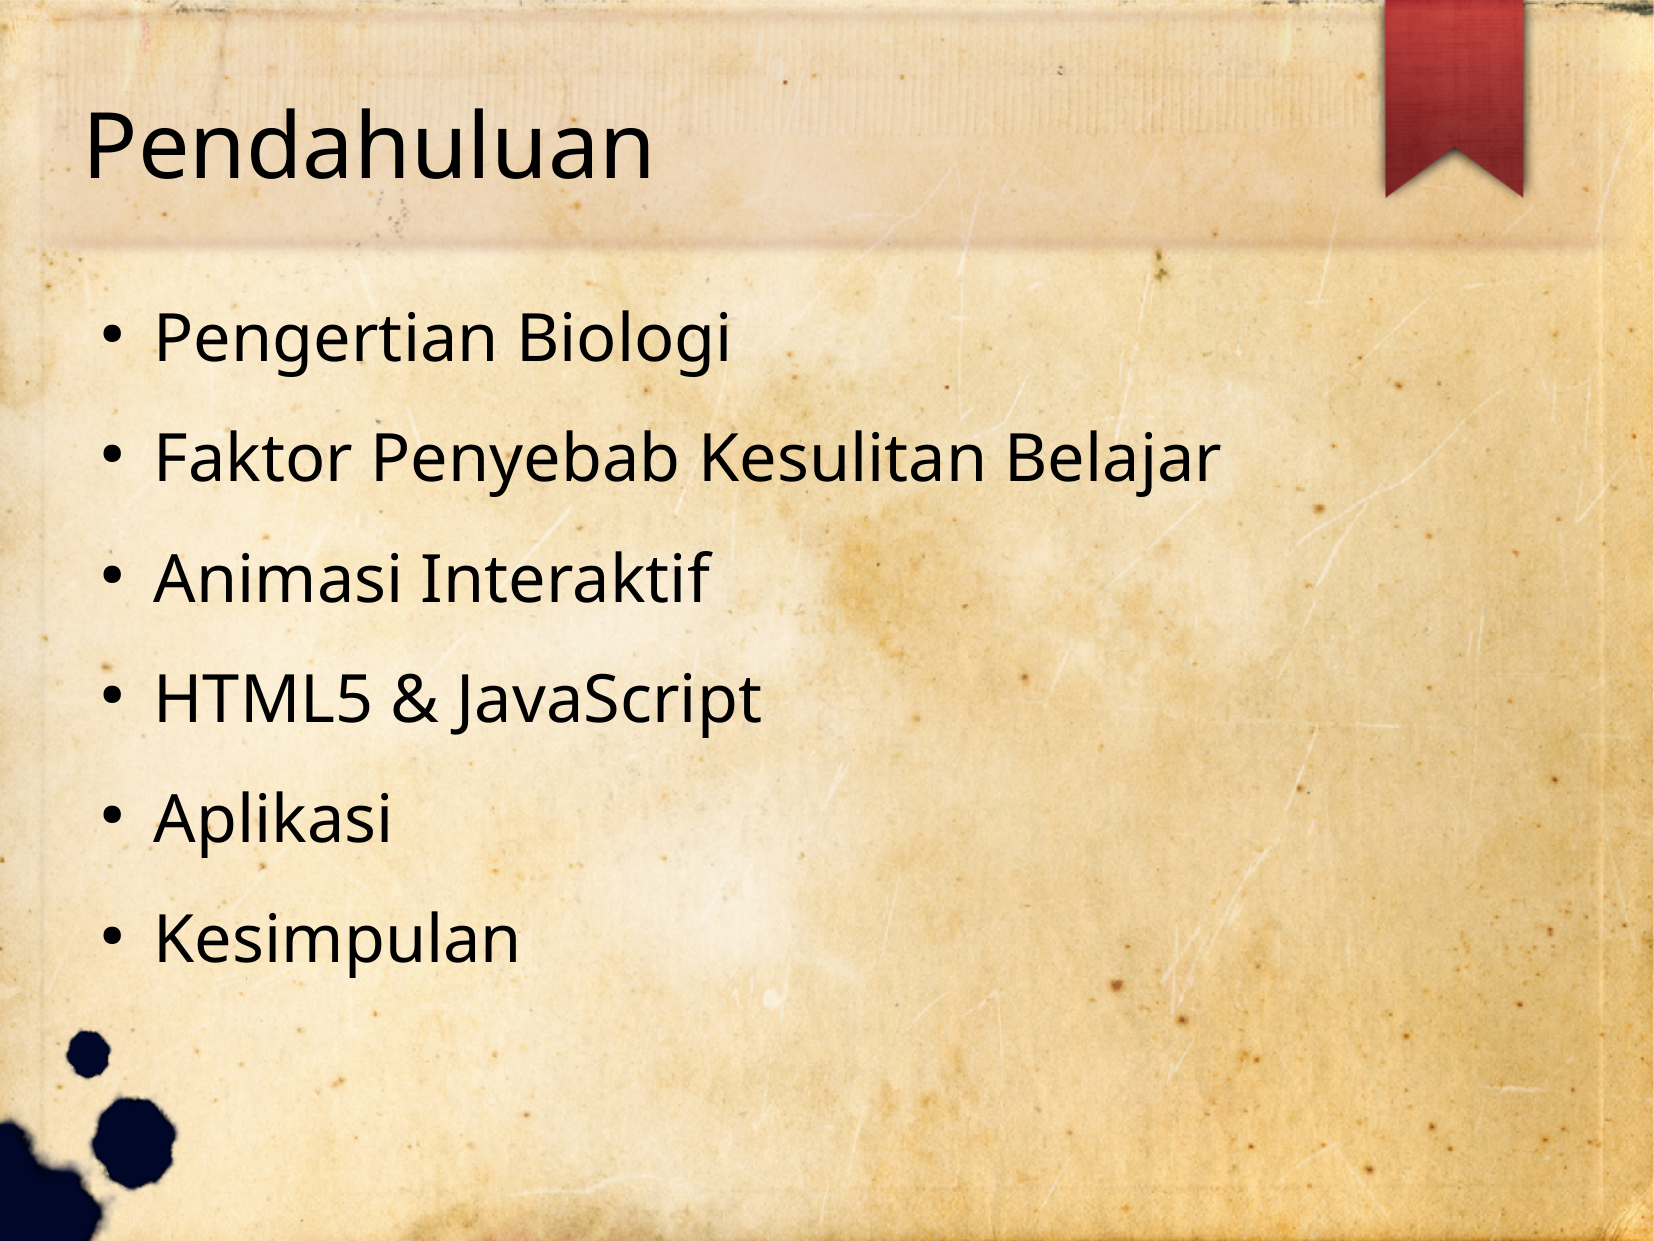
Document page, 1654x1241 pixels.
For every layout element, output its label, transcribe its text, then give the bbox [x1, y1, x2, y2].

list Pengertian Biologi Faktor Penyebab Kesulitan Belajar Animasi Interaktif HTML5 & JavaScript Aplikasi Kesimpulan [82, 290, 1538, 1010]
title Pendahuluan [82, 49, 1347, 237]
picture [0, 0, 1654, 1241]
